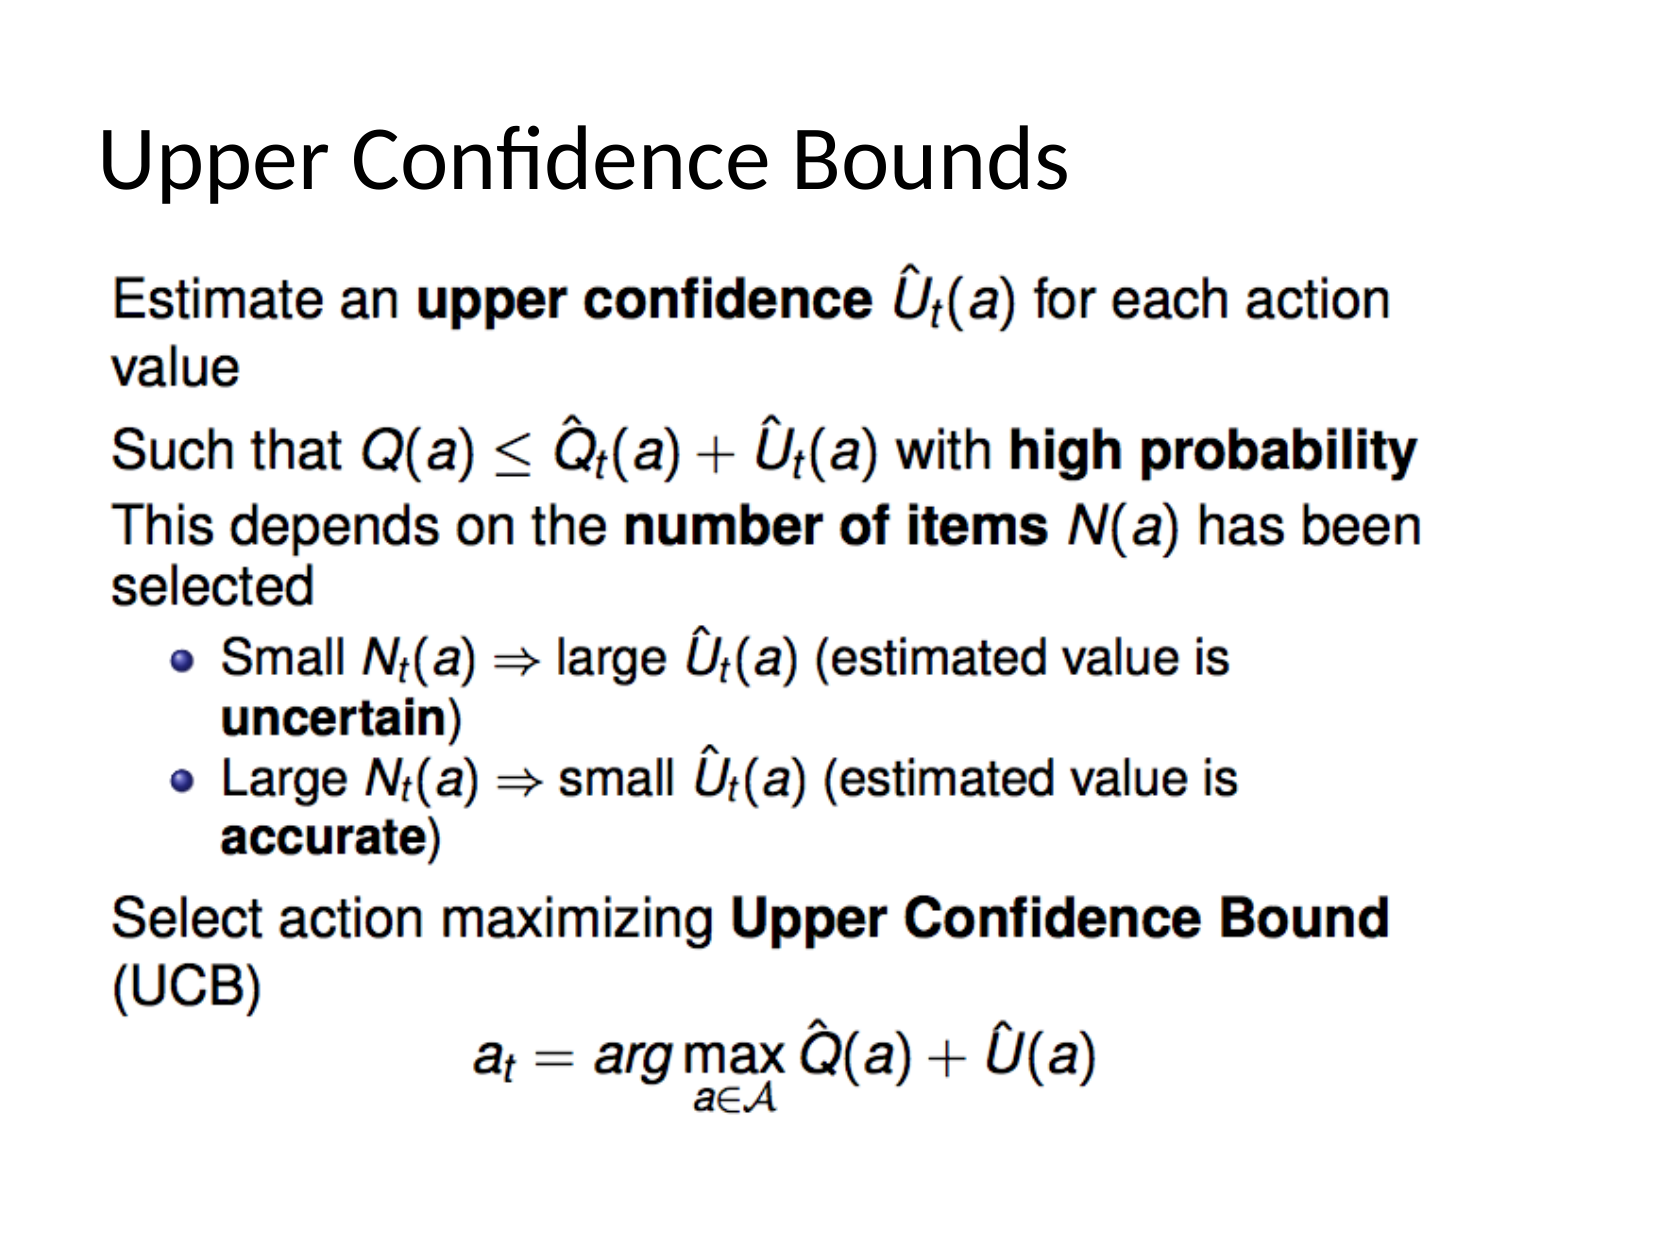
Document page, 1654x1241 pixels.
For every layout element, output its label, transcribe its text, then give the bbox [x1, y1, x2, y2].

picture [100, 257, 1456, 1128]
title Upper Confidence Bounds [82, 49, 1571, 257]
